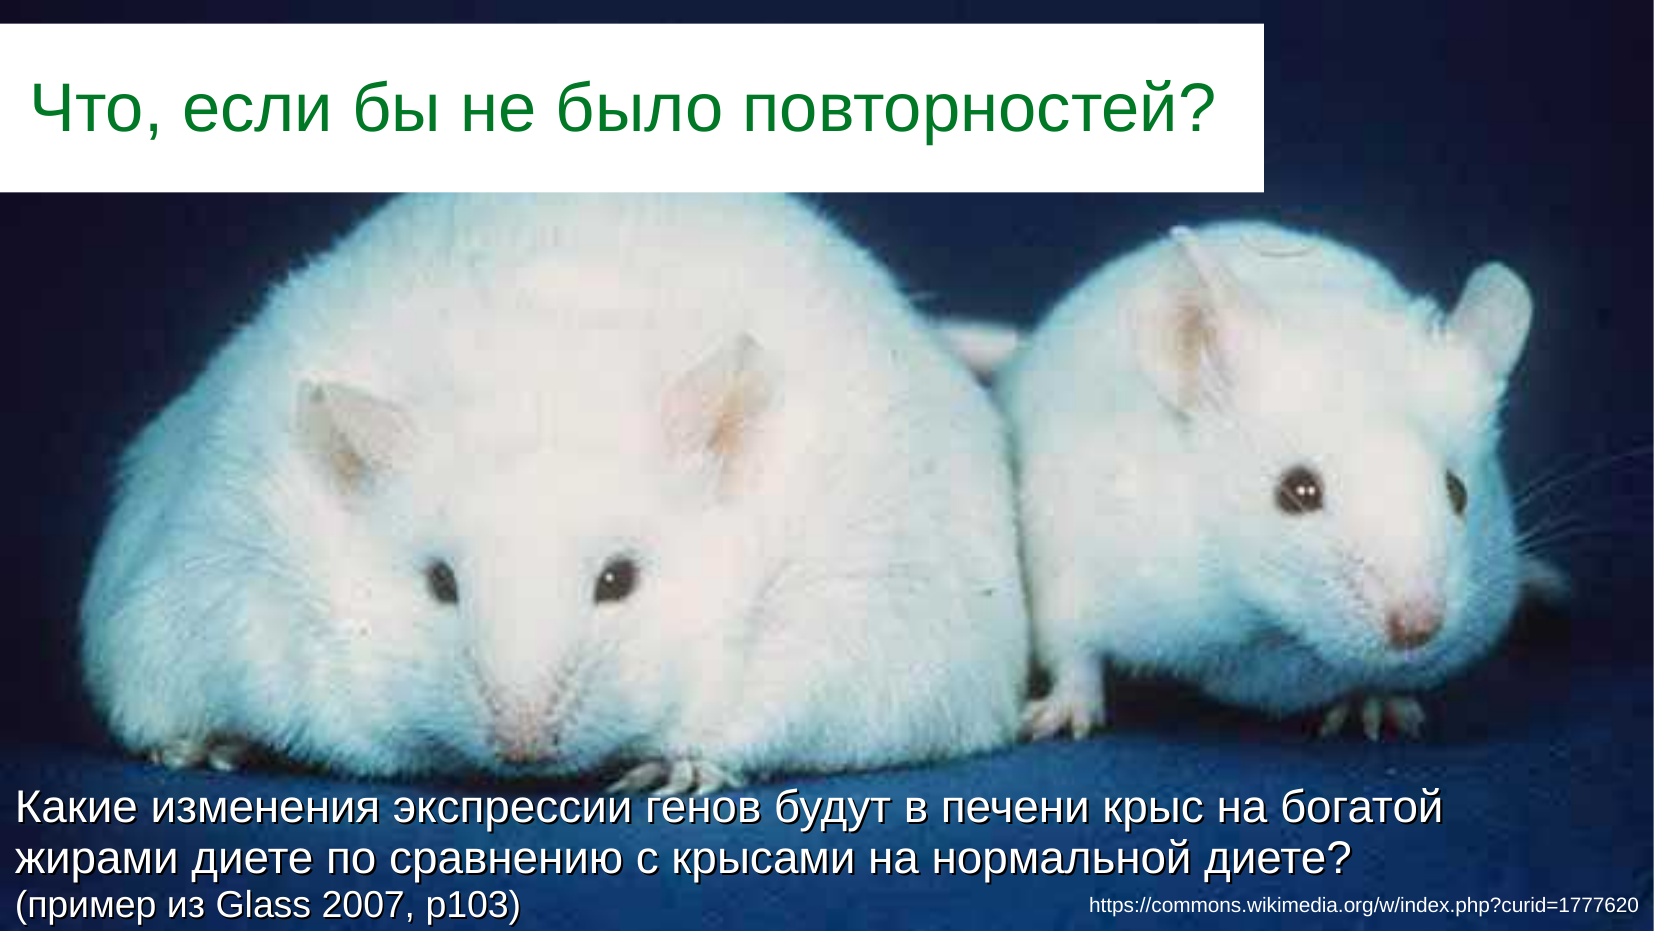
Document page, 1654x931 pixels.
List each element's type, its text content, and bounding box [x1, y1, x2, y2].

title Что, если бы не было повторностей? [0, 23, 1264, 193]
text_box https://commons.wikimedia.org/w/index.php?curid=1777620 [1489, 885, 1654, 931]
text_box Какие изменения экспрессии генов будут в печени крыс на богатой жирами диете по сравнению с крысами на нормальной диете? (пример из Glass 2007, p103) [0, 773, 1489, 931]
picture [0, 0, 1654, 885]
